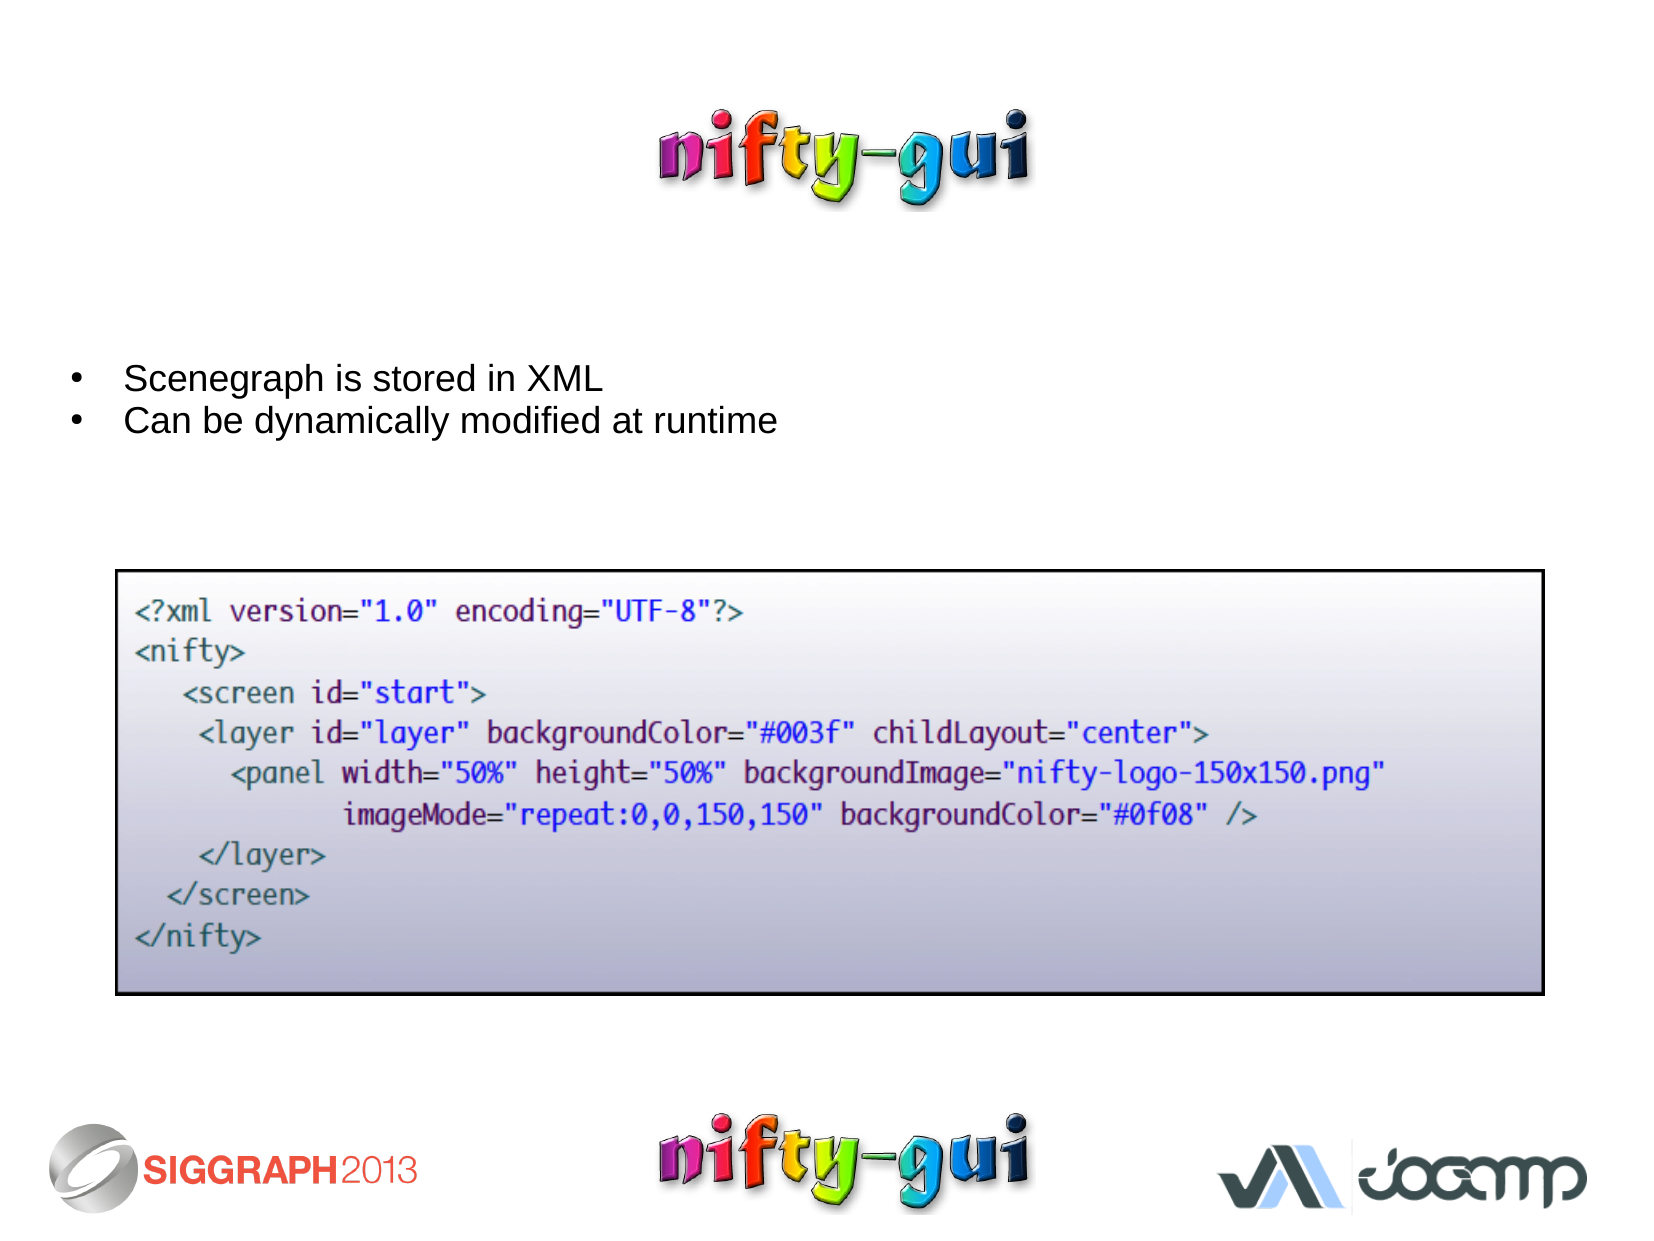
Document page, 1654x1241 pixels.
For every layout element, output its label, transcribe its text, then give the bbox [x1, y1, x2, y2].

picture [652, 104, 1036, 212]
picture [45, 1122, 421, 1215]
picture [115, 570, 1546, 996]
picture [1215, 1139, 1587, 1215]
picture [652, 1108, 1036, 1216]
text_box Scenegraph is stored in XML Can be dynamically modified at runtime [37, 350, 1615, 878]
